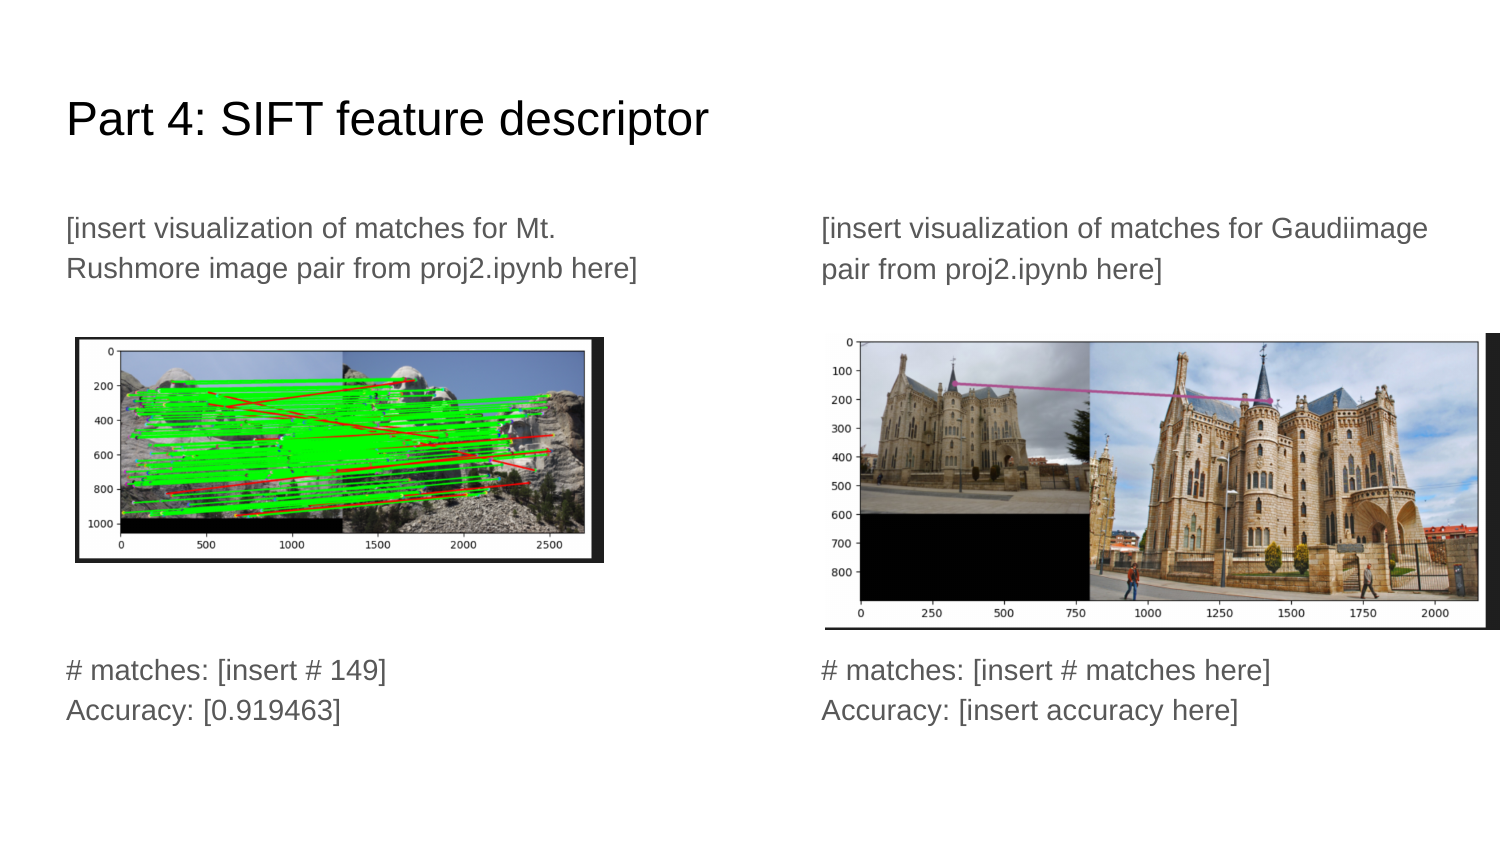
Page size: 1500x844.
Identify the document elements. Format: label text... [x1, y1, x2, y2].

picture [75, 337, 604, 563]
list [insert visualization of matches for Mt. Rushmore image pair from proj2.ipynb here] # matches: [insert # 149] Accuracy: [0.919463] [51, 189, 708, 750]
picture [825, 333, 1500, 630]
title Part 4: SIFT feature descriptor [51, 72, 1449, 167]
list [insert visualization of matches for Gaudiimage pair from proj2.ipynb here] # matches: [insert # matches here] Accuracy: [insert accuracy here] [806, 189, 1463, 751]
